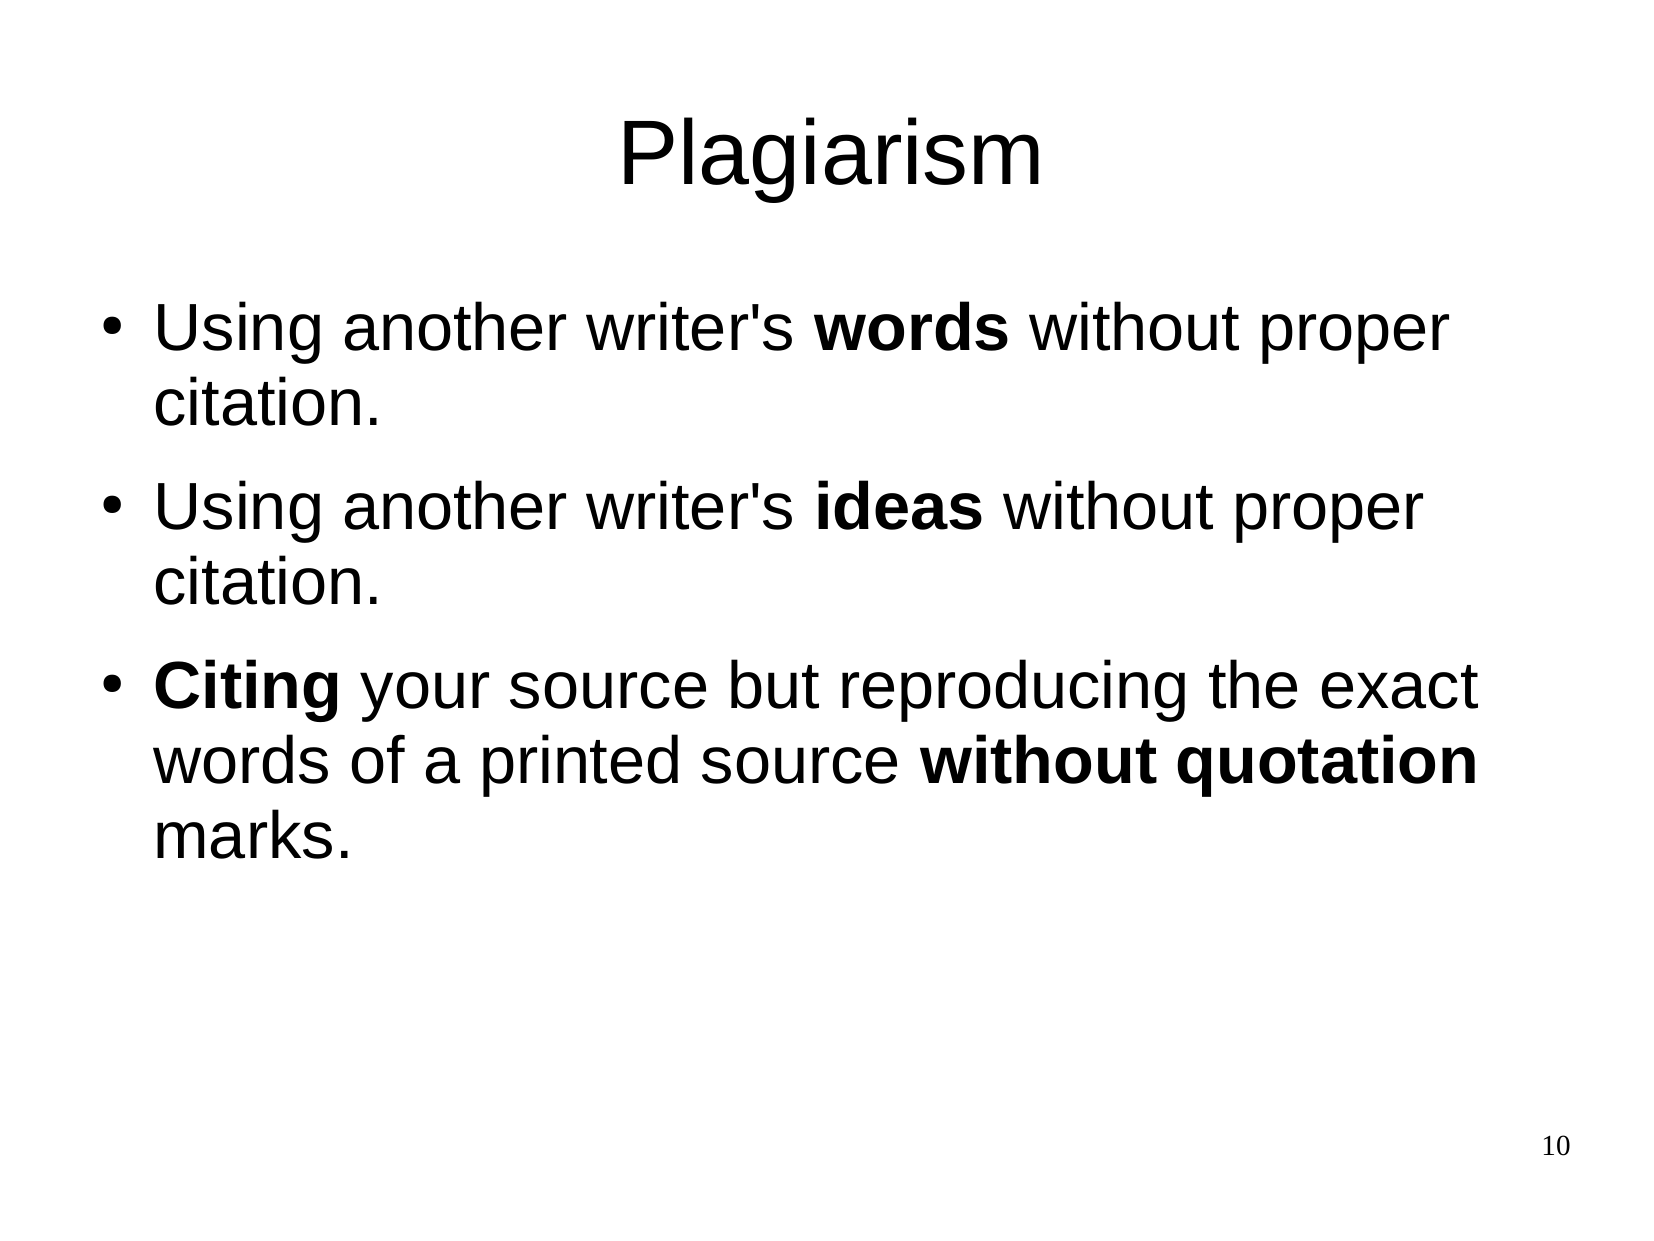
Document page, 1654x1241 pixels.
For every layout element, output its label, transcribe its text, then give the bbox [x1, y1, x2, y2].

list Using another writer's words without proper citation. Using another writer's ideas without proper citation. Citing your source but reproducing the exact words of a printed source without quotation marks. [82, 290, 1571, 873]
title Plagiarism [82, 49, 1571, 257]
